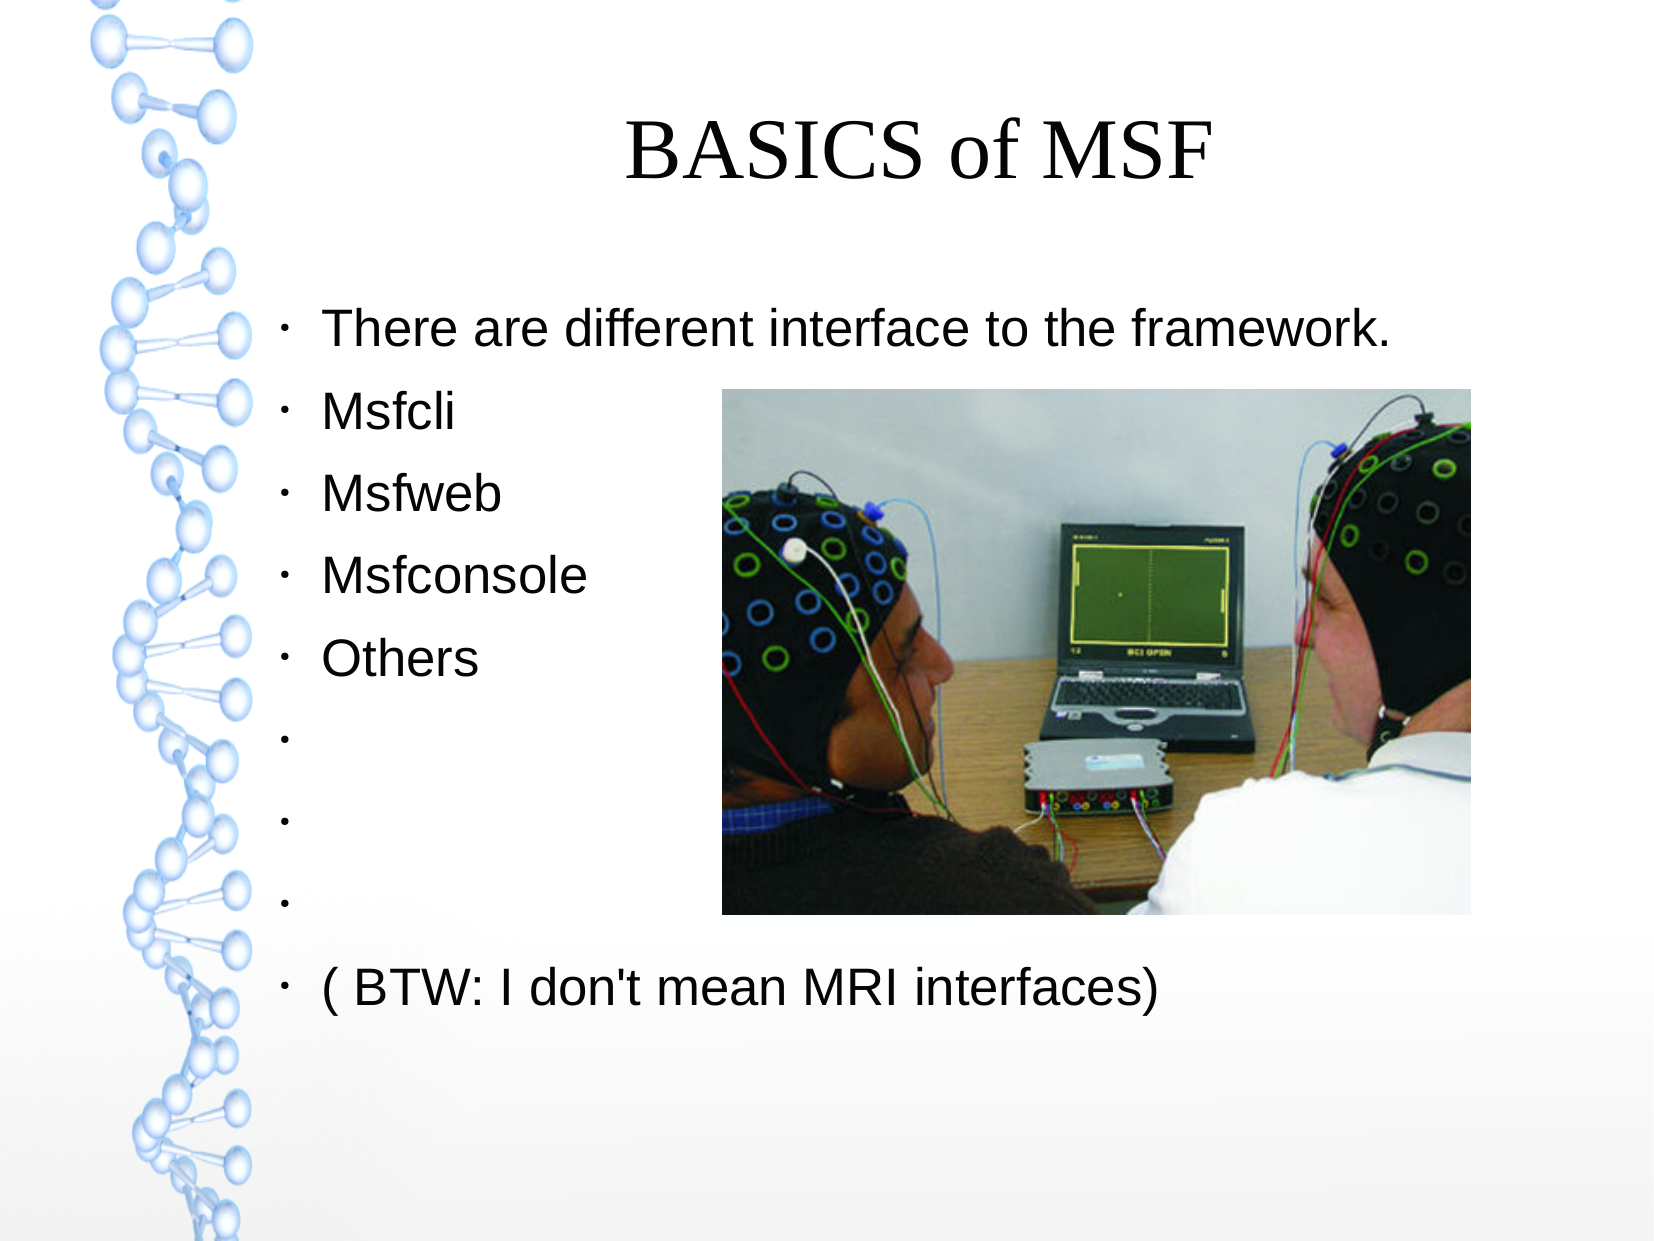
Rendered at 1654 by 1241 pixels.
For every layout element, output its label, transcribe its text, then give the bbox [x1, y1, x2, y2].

picture [0, 0, 1654, 1241]
list There are different interface to the framework. Msfcli Msfweb Msfconsole Others ( BTW: I don't mean MRI interfaces) [265, 299, 1595, 1019]
title BASICS of MSF [265, 47, 1595, 252]
